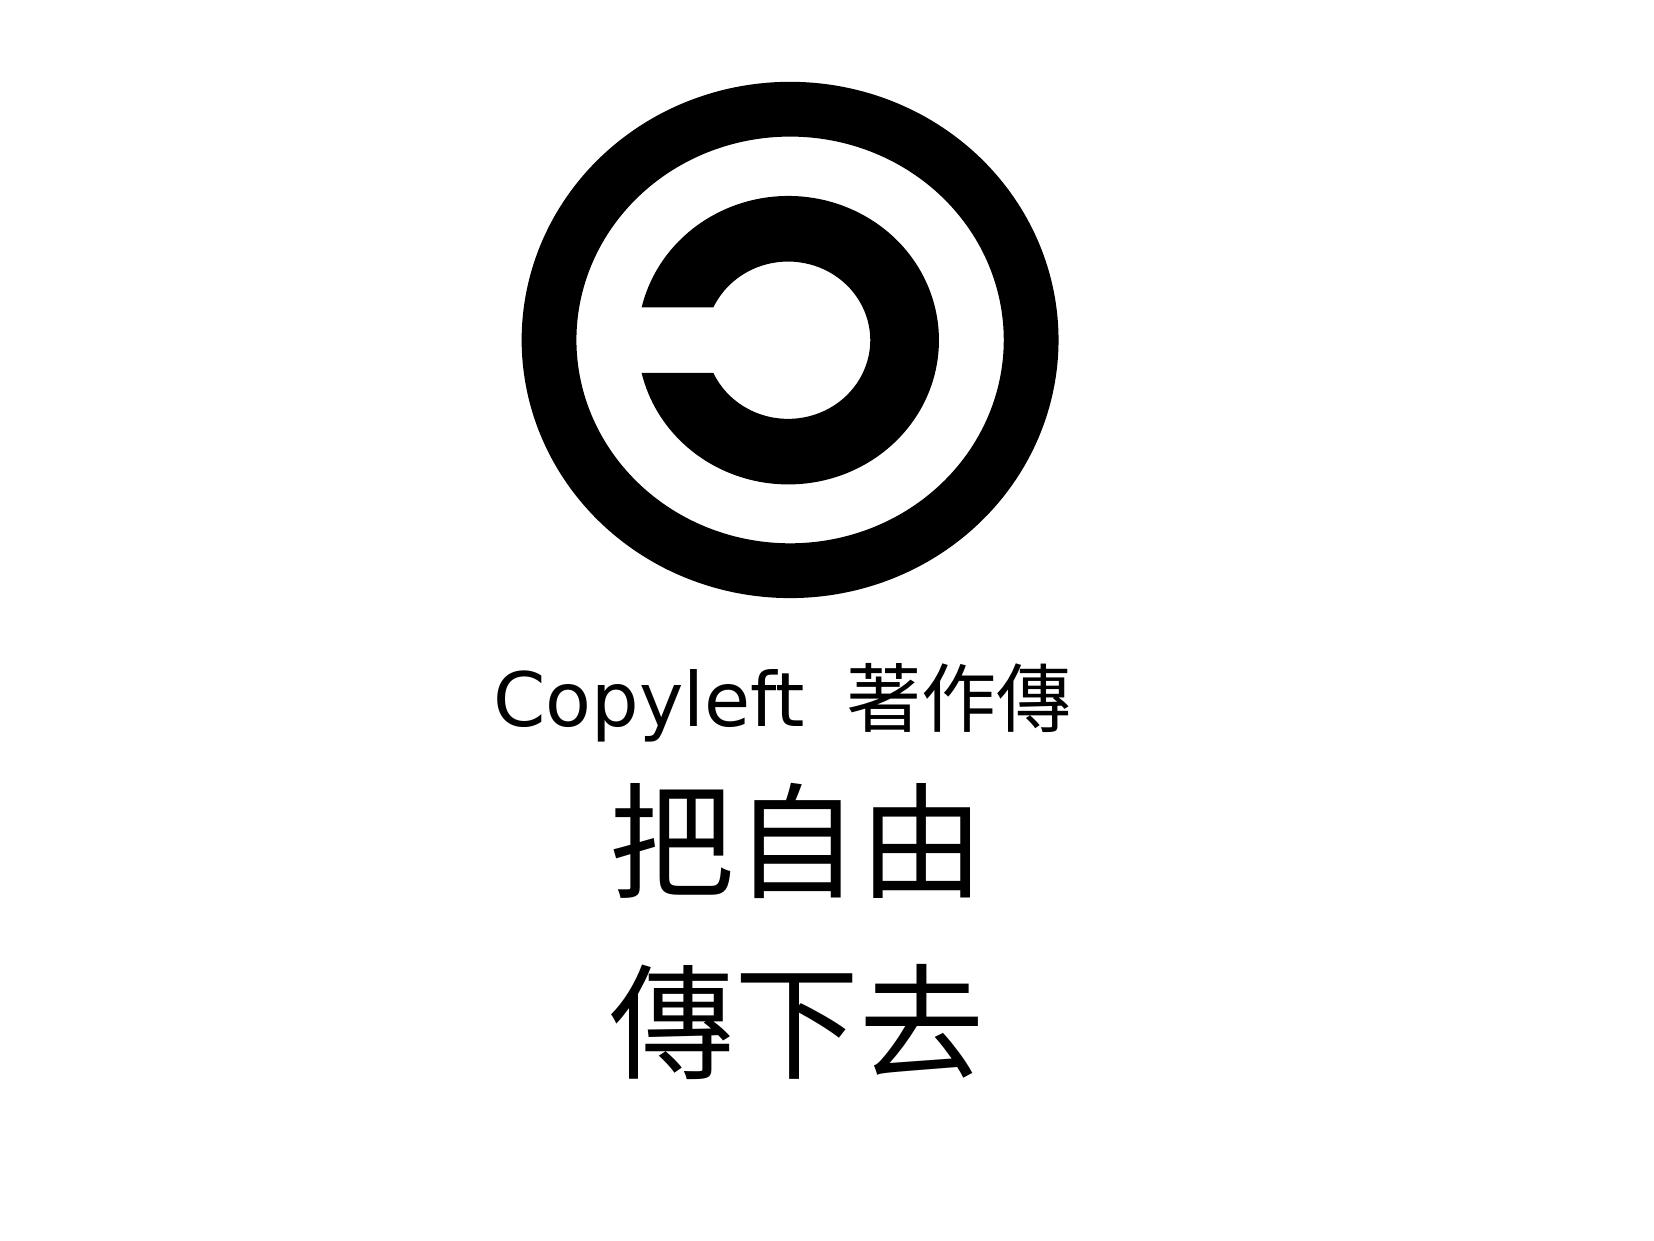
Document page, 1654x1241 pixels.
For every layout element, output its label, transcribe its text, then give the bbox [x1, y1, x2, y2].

text_box 把自由 傳下去 [312, 602, 1282, 1241]
picture [521, 82, 1059, 598]
text_box Copyleft 著作傳 [478, 632, 1099, 898]
